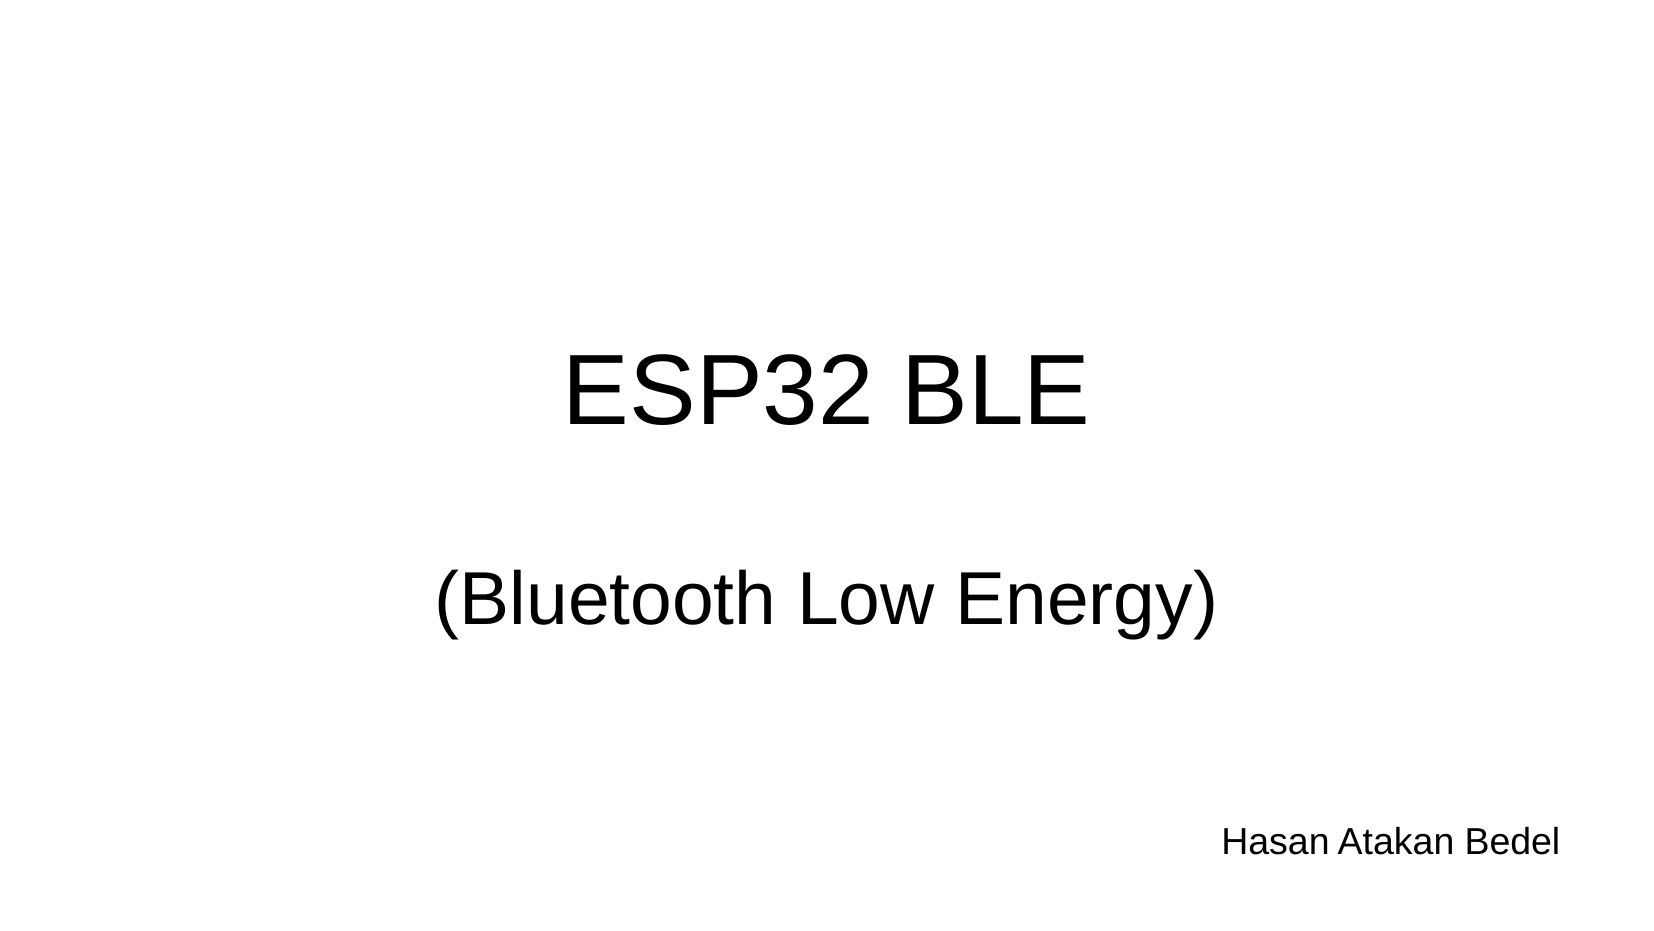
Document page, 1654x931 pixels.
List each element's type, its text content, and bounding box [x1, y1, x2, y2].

text_box Hasan Atakan Bedel [1206, 813, 1576, 871]
subtitle ESP32 BLE (Bluetooth Low Energy) [82, 217, 1571, 758]
